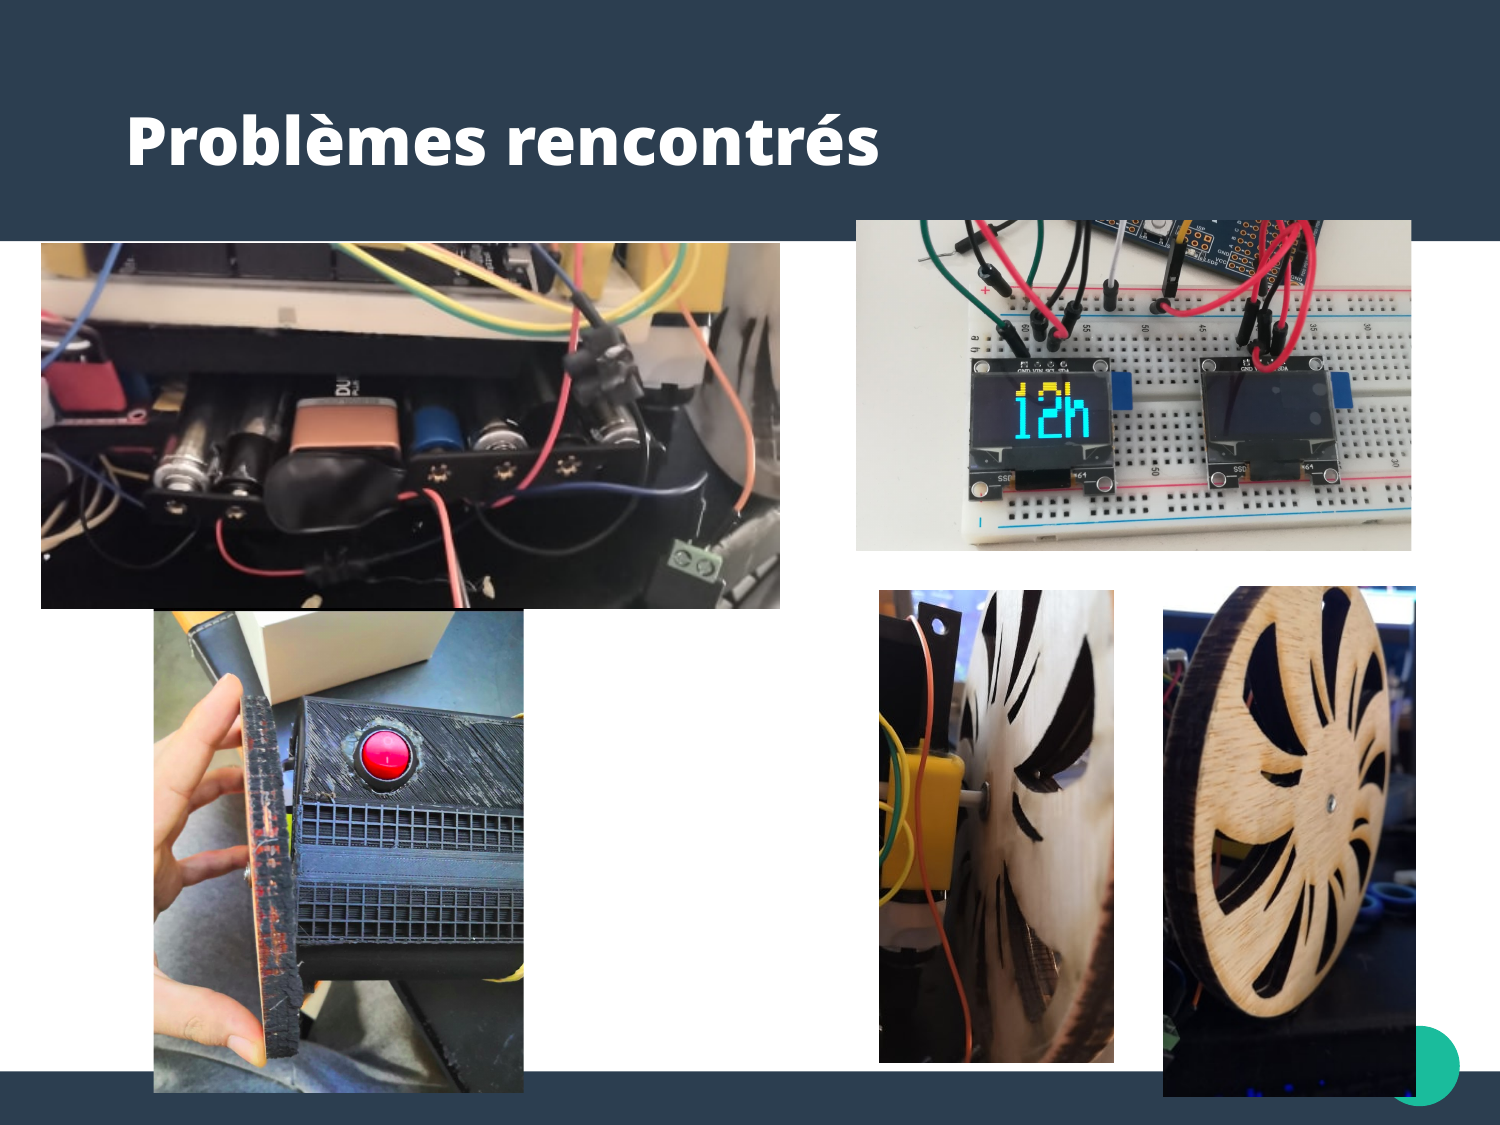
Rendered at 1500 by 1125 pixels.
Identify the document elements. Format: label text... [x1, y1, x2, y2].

picture [41, 243, 780, 1093]
title Problèmes rencontrés [75, 45, 1426, 233]
picture [856, 220, 1412, 551]
picture [879, 590, 1114, 1063]
picture [1163, 586, 1416, 1097]
